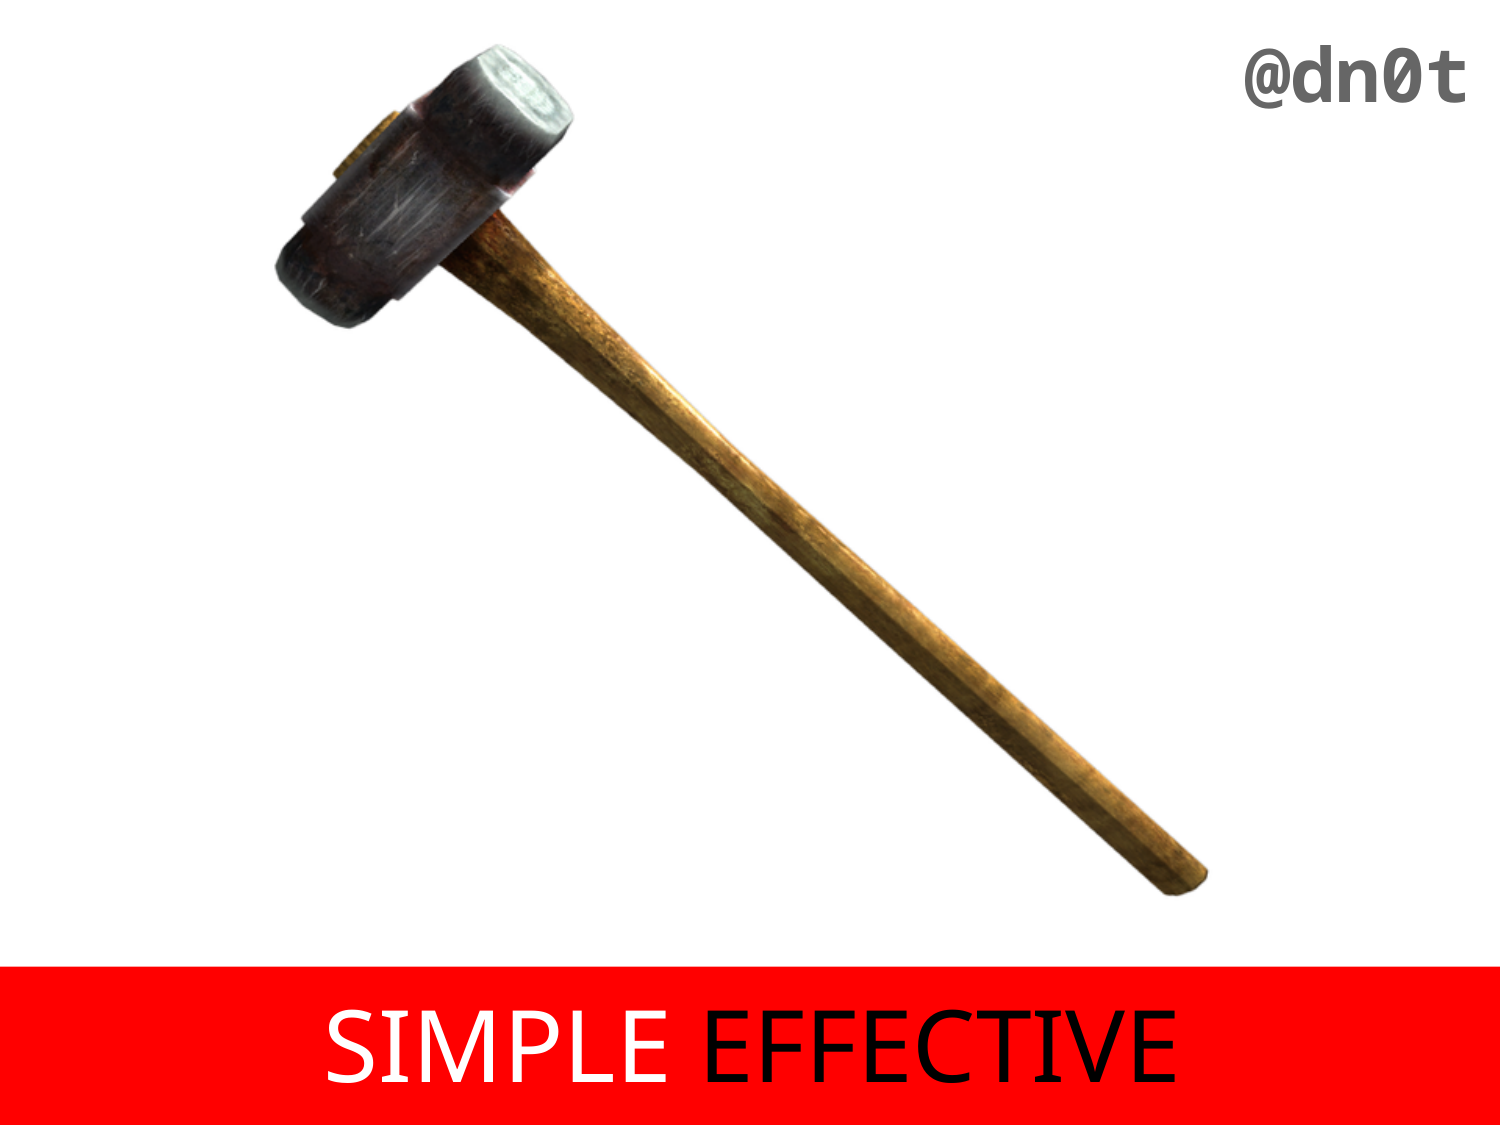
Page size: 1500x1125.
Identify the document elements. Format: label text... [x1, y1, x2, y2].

list SIMPLE EFFECTIVE [28, 974, 1478, 1111]
picture [270, 35, 1222, 916]
